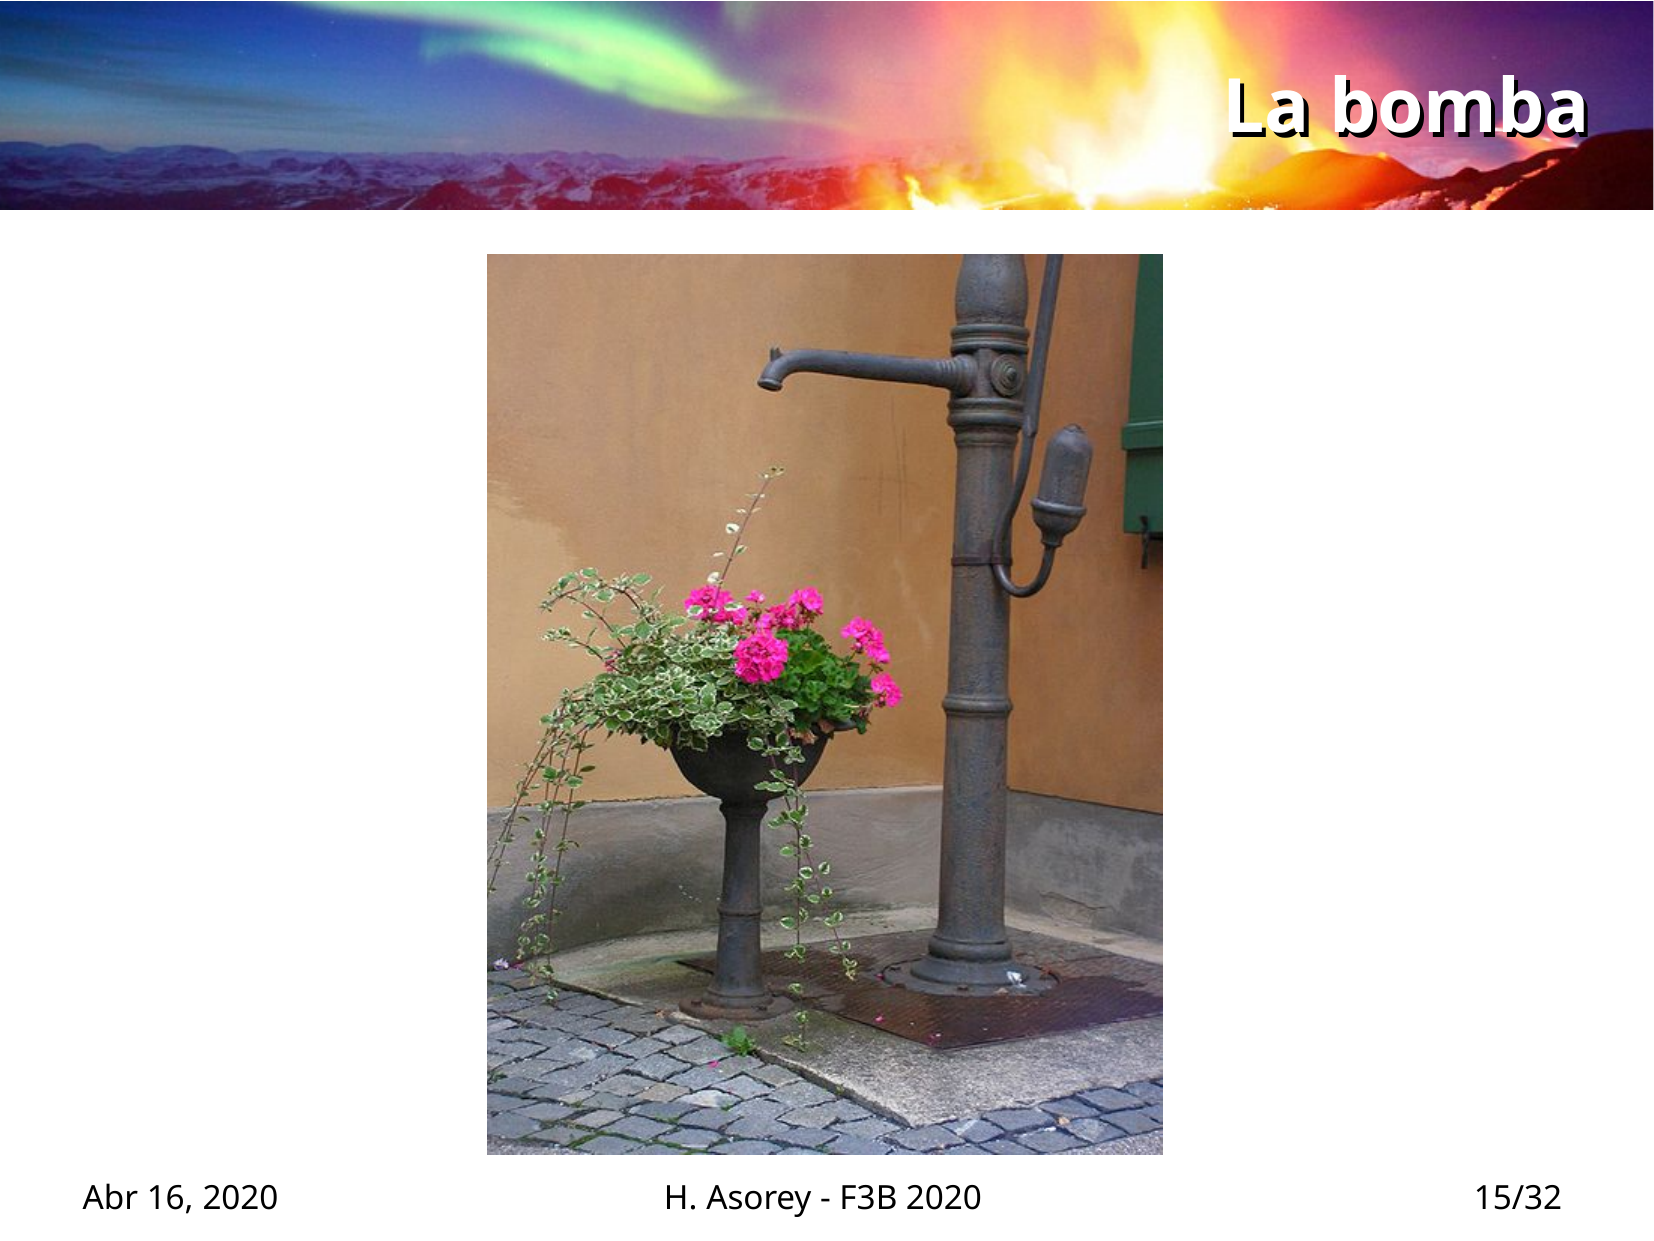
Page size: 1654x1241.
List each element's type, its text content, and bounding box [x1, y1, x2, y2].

title La bomba [45, 15, 1606, 191]
picture [487, 254, 1163, 1156]
picture [0, 1, 1654, 210]
